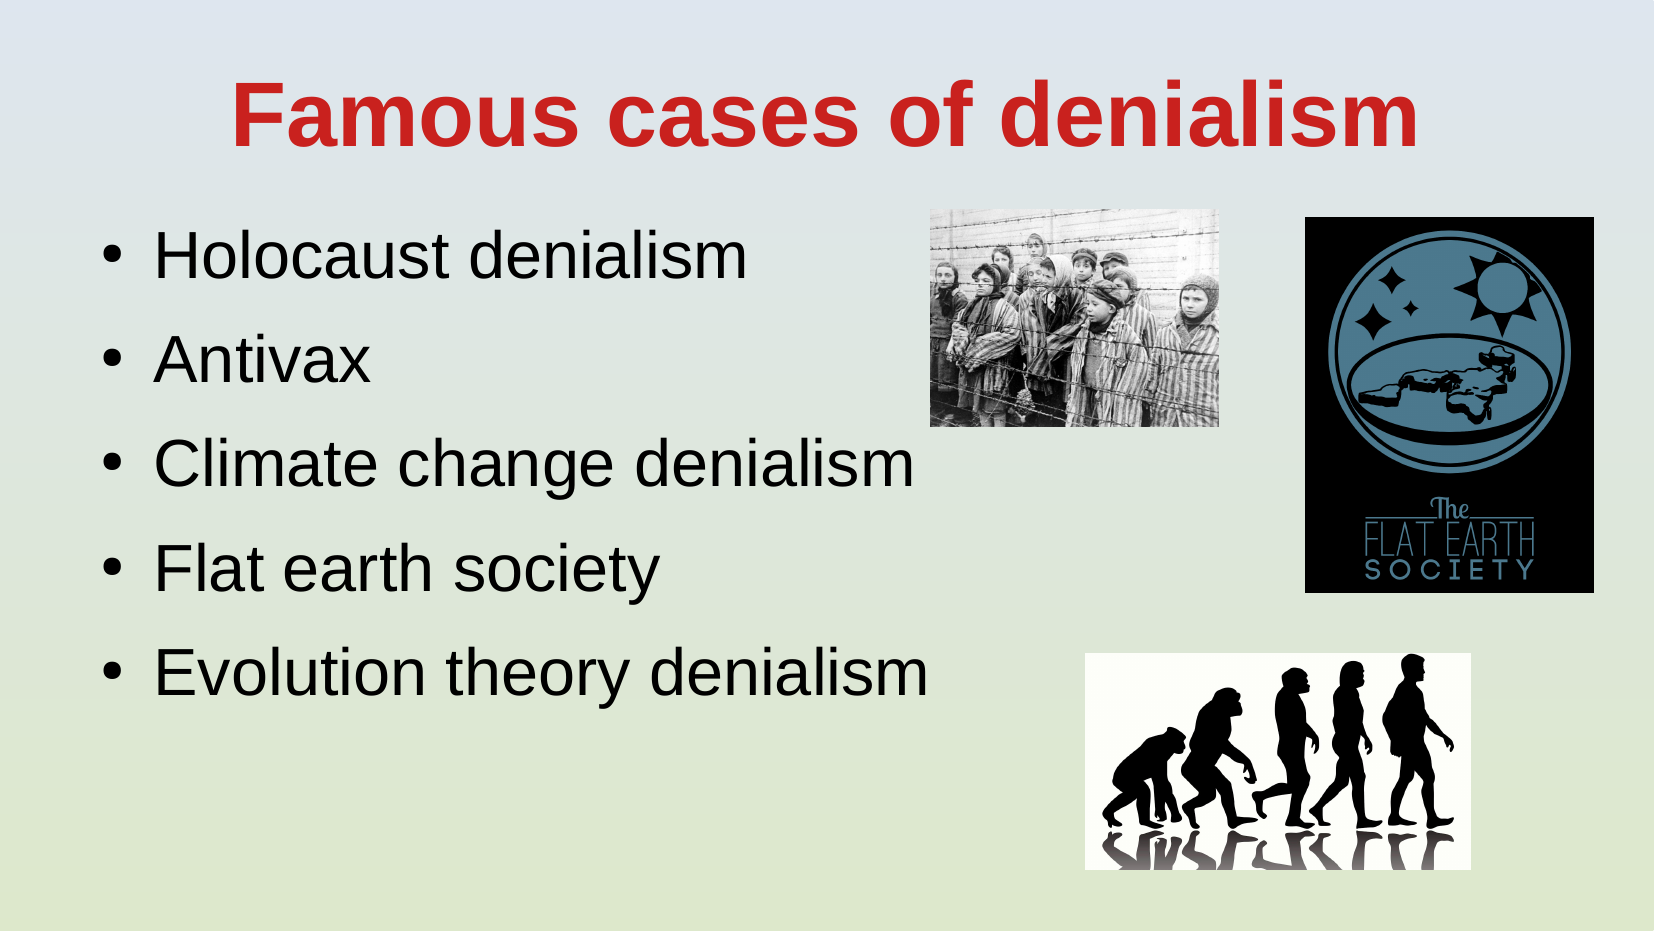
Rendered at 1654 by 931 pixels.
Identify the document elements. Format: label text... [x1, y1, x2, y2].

picture [930, 209, 1219, 427]
title Famous cases of denialism [82, 37, 1571, 193]
picture [1085, 653, 1471, 871]
list Holocaust denialism Antivax Climate change denialism Flat earth society Evolution theory denialism [82, 217, 1571, 758]
picture [1305, 217, 1594, 593]
